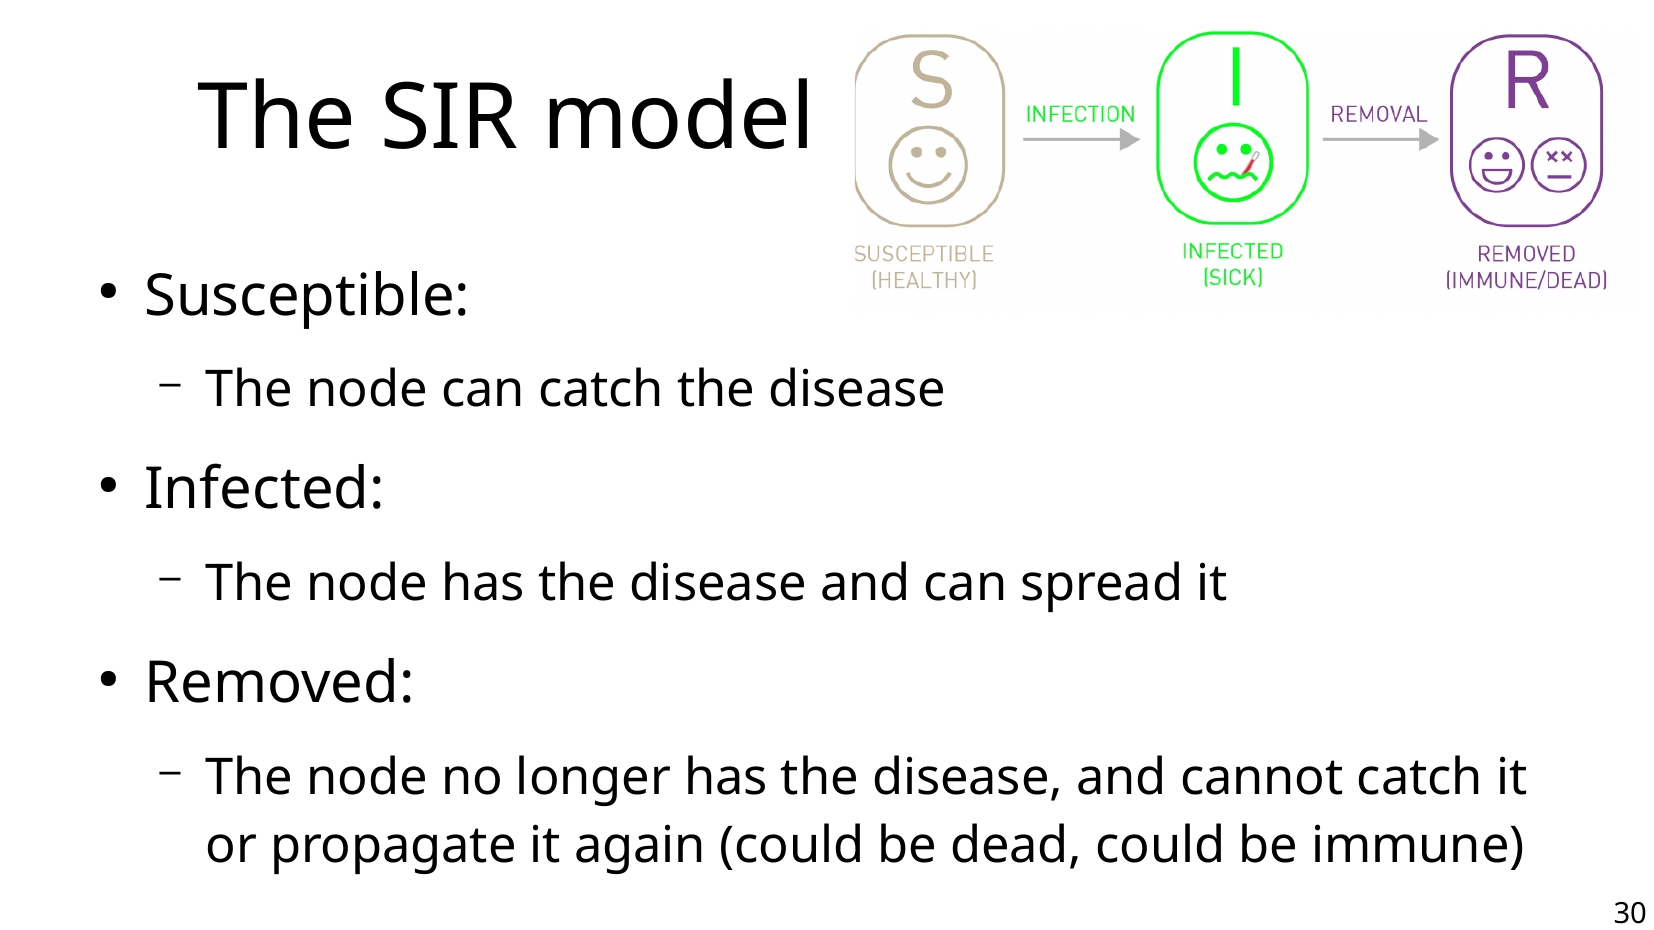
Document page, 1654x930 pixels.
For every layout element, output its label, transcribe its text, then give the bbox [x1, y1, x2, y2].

picture [854, 29, 1637, 315]
title The SIR model [82, 1, 931, 225]
list Susceptible: The node can catch the disease Infected: The node has the disease and can spread it Removed: The node no longer has the disease, and cannot catch it or propagate it again (could be dead, could be immune) [82, 252, 1571, 886]
